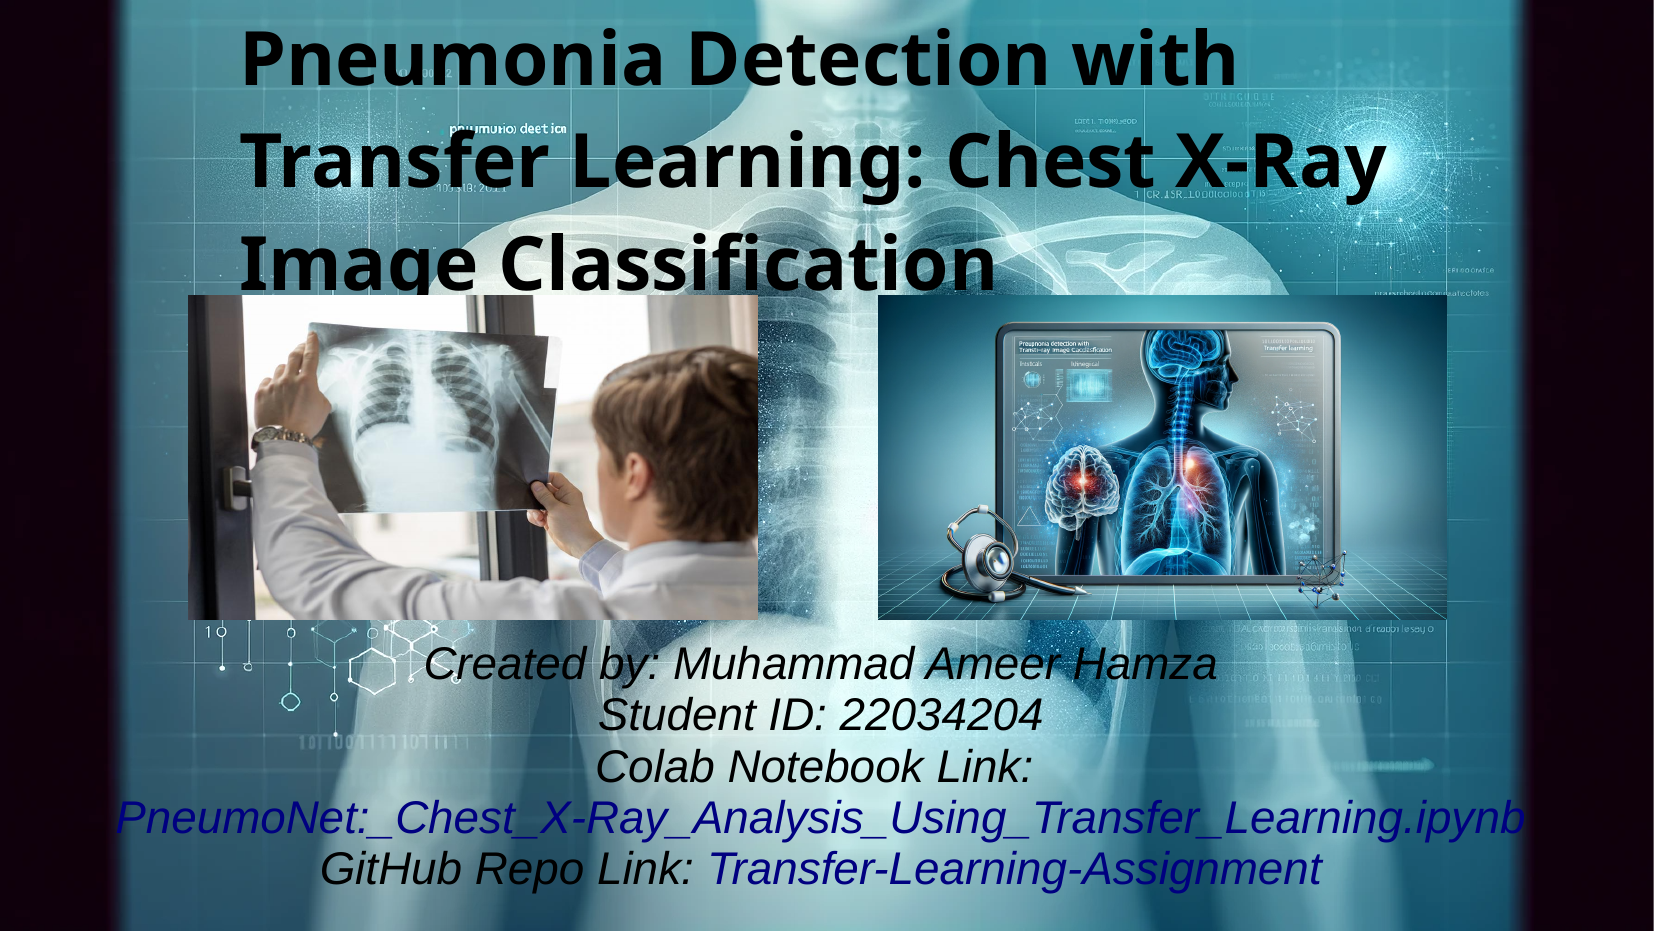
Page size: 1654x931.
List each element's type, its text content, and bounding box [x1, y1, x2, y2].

picture [0, 0, 1654, 931]
picture [917, 275, 933, 282]
picture [584, 275, 598, 283]
text_box Pneumonia Detection with Transfer Learning: Chest X-Ray Image Classification [236, 0, 1447, 275]
picture [356, 275, 370, 283]
picture [402, 275, 418, 282]
picture [817, 275, 831, 283]
title Created by: Muhammad Ameer Hamza Student ID: 22034204 Colab Notebook Link: PneumoNet:_Chest_X-Ray_Analysis_Using_Transfer_Learning.ipynb GitHub Repo Link: Transfer-Learning-Assignment [106, 617, 1536, 916]
